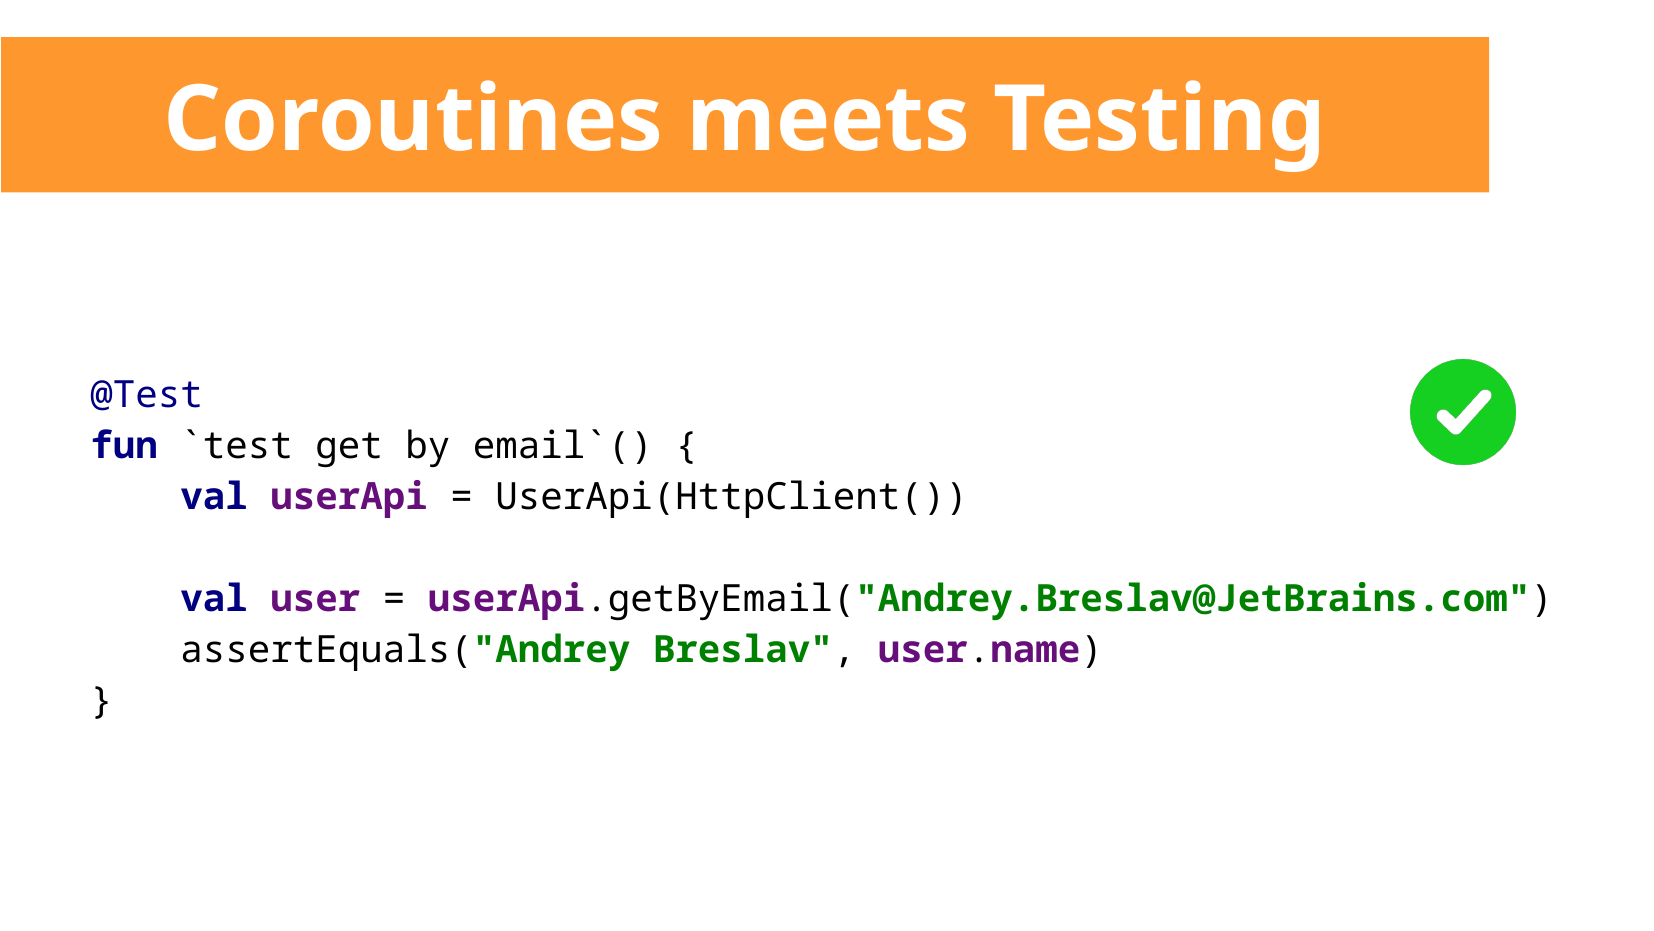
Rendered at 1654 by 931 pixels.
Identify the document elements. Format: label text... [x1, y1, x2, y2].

picture [1410, 359, 1516, 466]
title Coroutines meets Testing [1, 37, 1490, 193]
list @Test fun `test get by email`() { val userApi = UserApi(HttpClient()) val user = userApi.getByEmail("Andrey.Breslav@JetBrains.com") assertEquals("Andrey Breslav", user.name) } [90, 367, 1576, 766]
